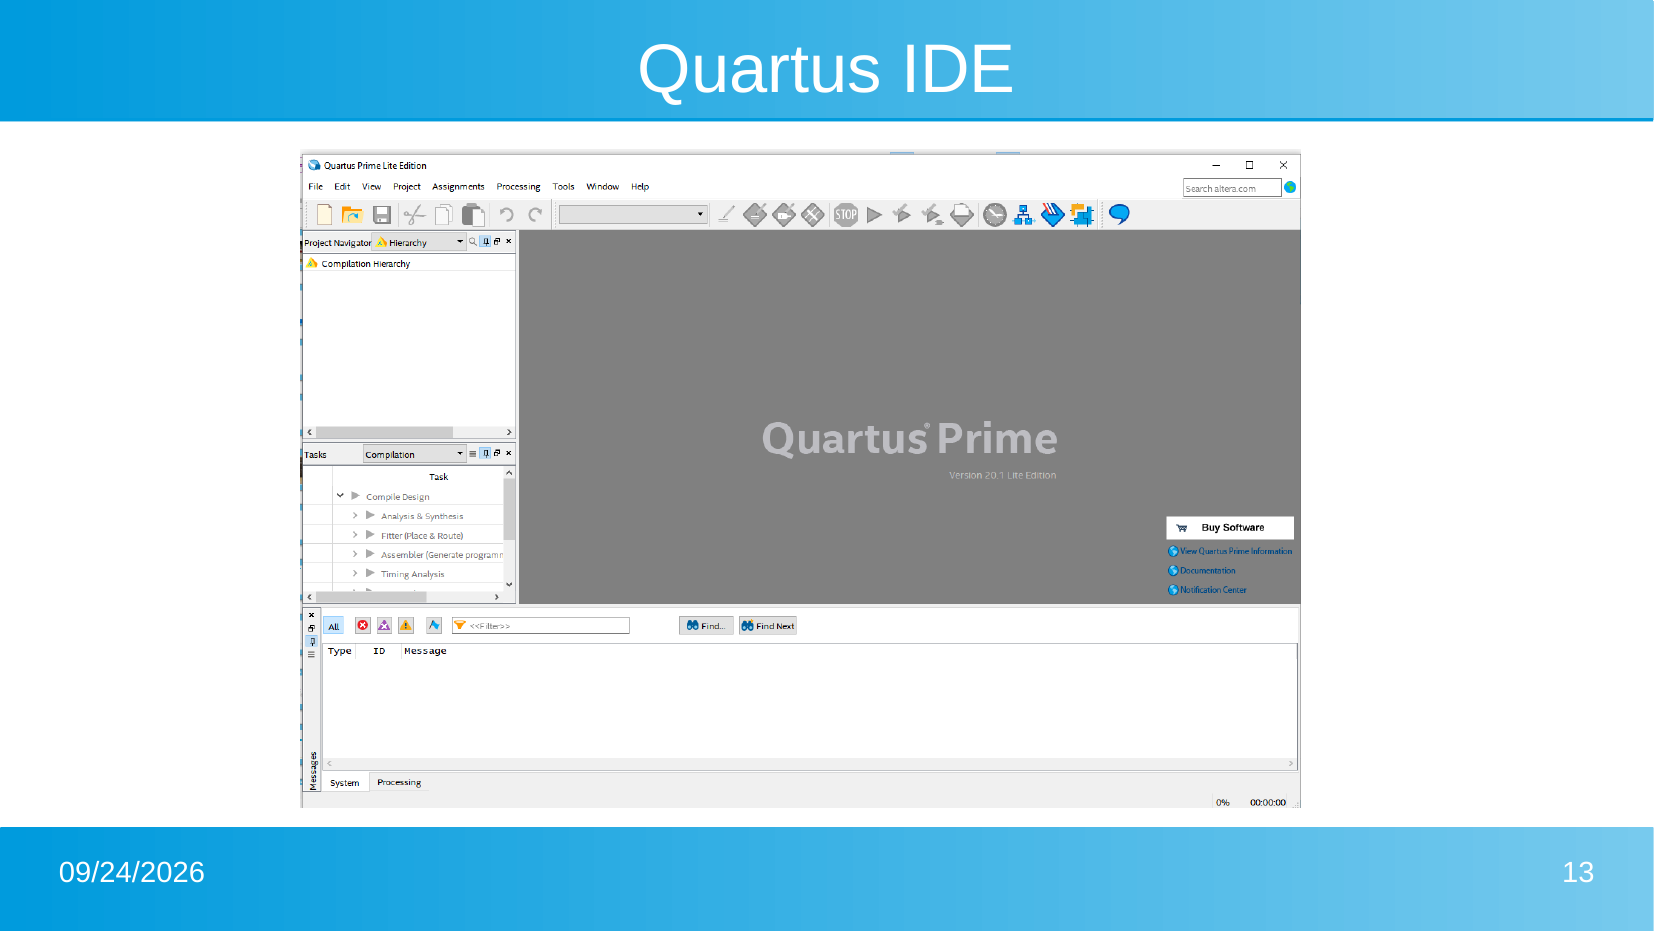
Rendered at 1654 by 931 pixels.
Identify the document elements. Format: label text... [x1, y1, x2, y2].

title Quartus IDE [59, 29, 1595, 108]
picture [300, 149, 1301, 808]
